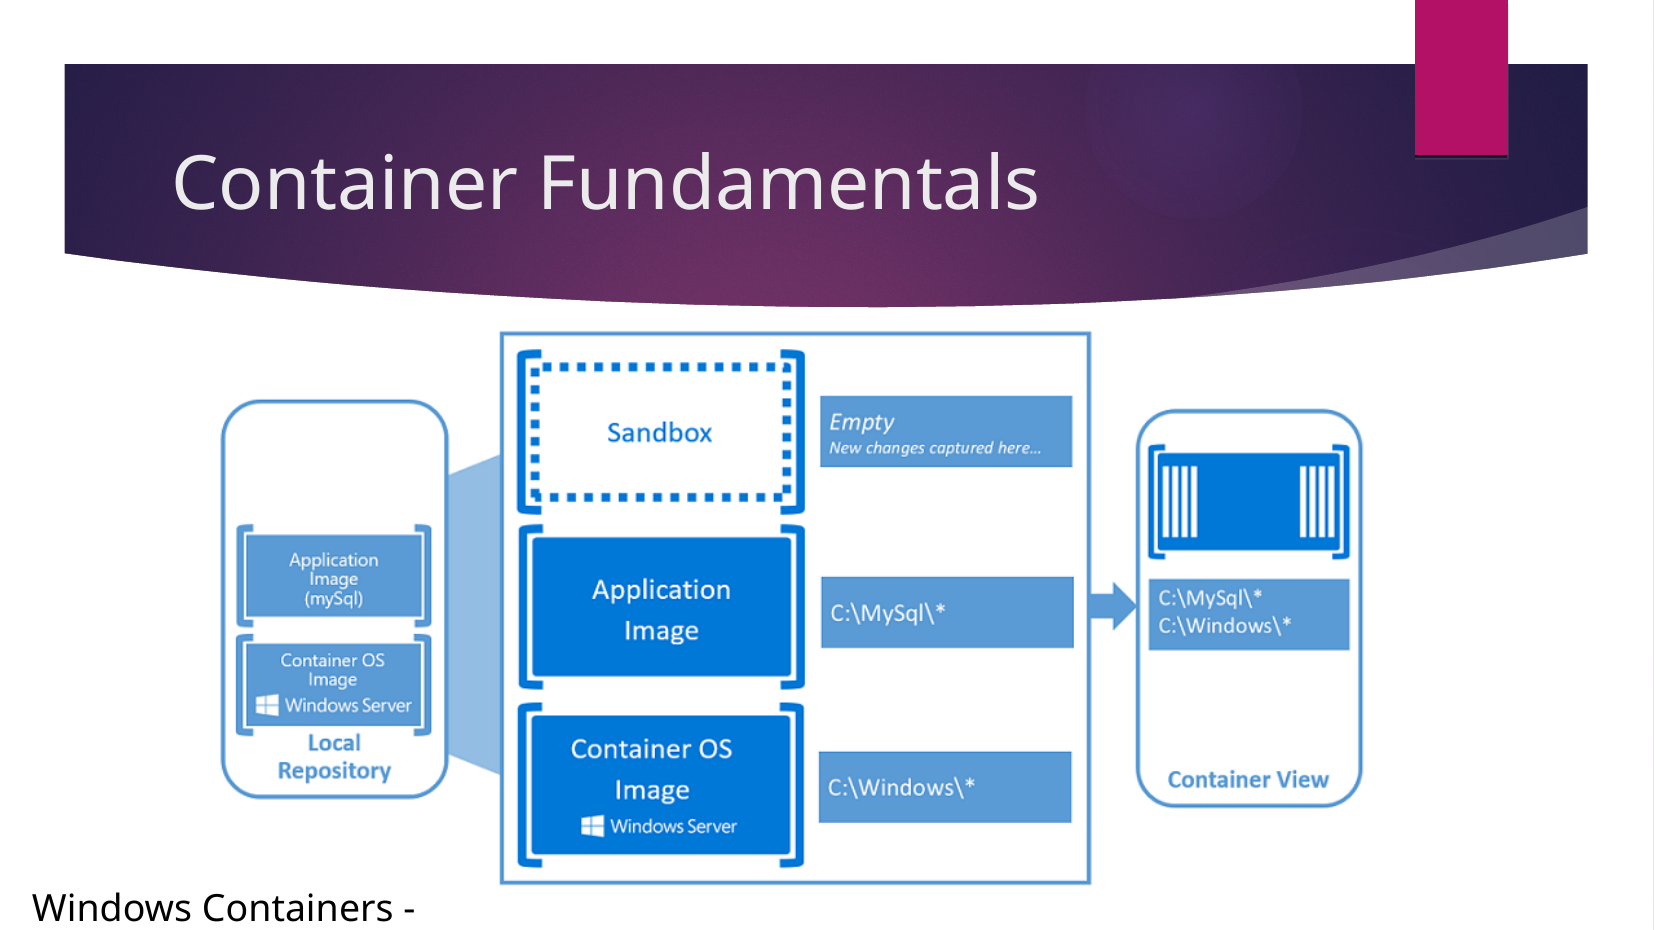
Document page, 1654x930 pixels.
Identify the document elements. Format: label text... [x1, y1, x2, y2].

list Windows Server Guest OS [1213, 248, 1477, 296]
picture [65, 64, 1587, 307]
picture [200, 317, 1379, 876]
text_box Windows Containers - https://docs.microsoft.com/en-us/virtualization/windowscontainers/about/index [17, 876, 1611, 930]
title Container Fundamentals [156, 131, 1345, 228]
